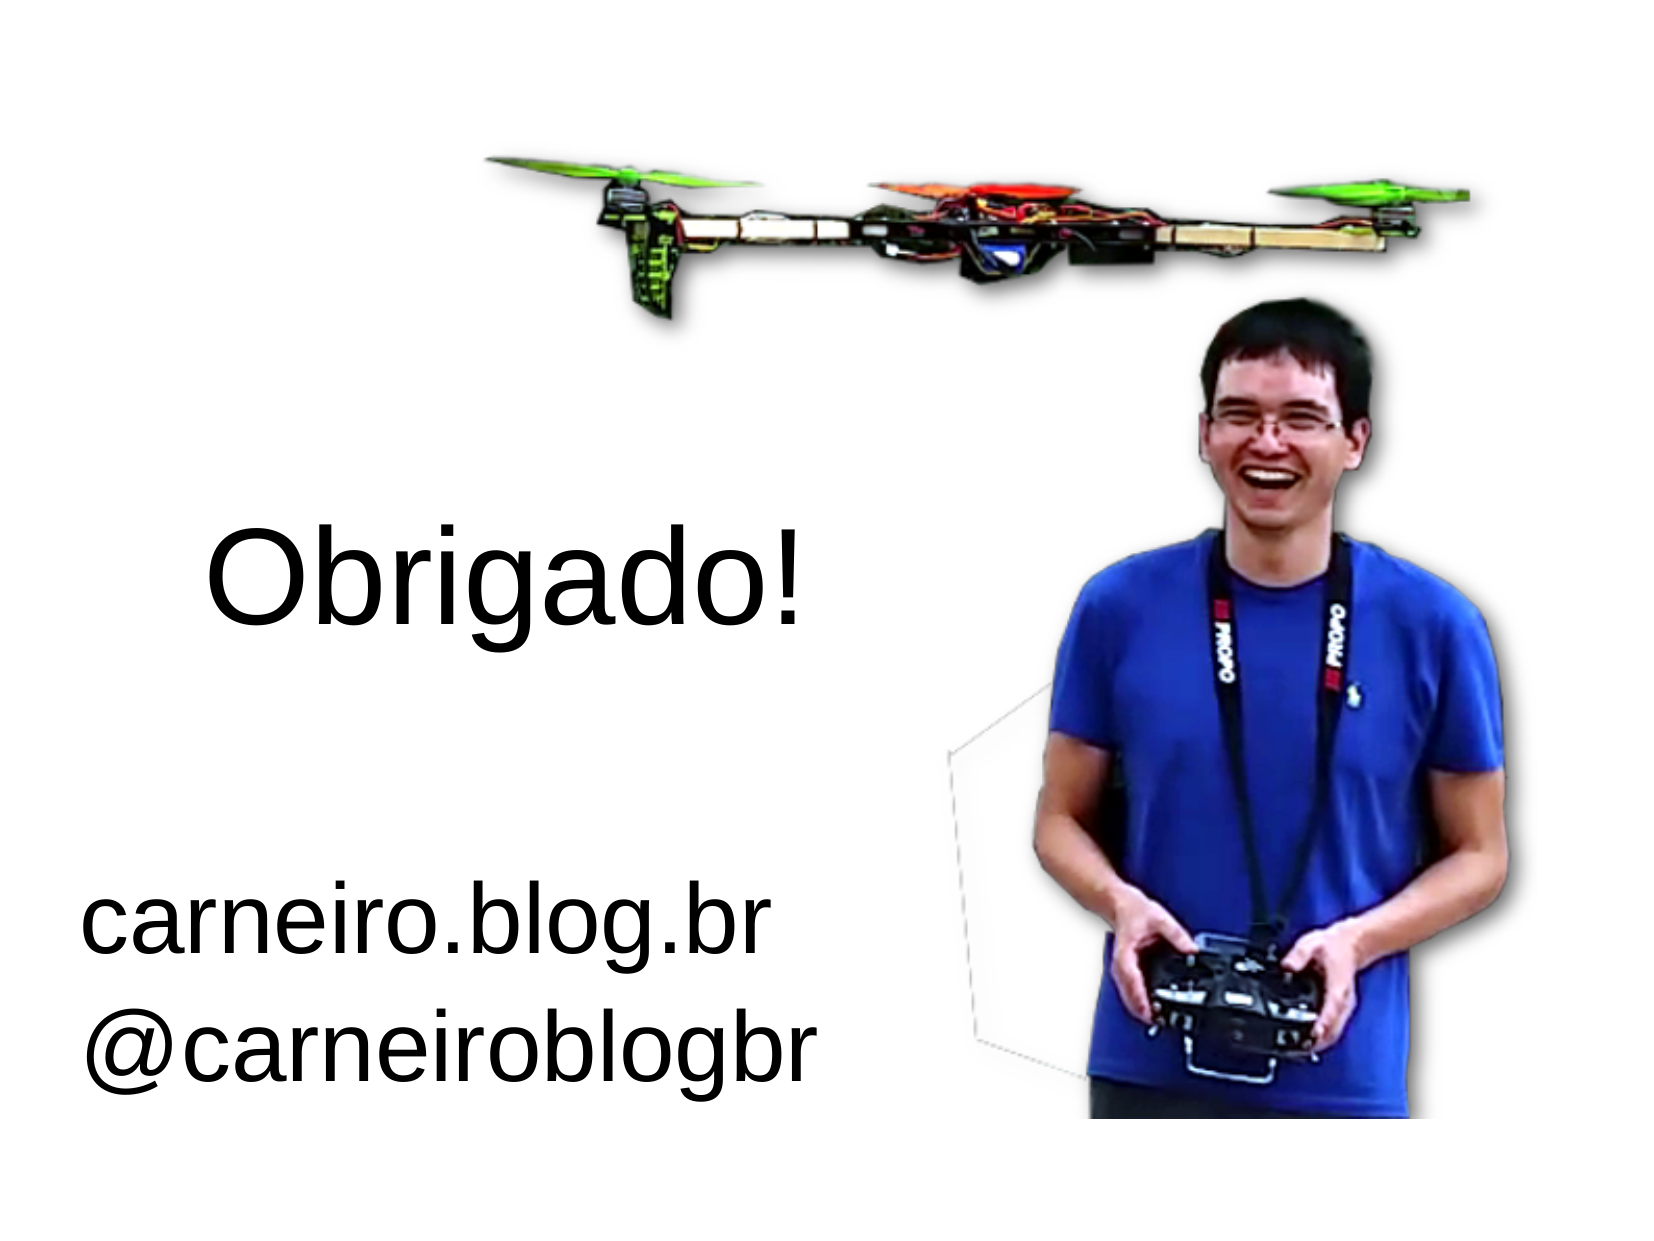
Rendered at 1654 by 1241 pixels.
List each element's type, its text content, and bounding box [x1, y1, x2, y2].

text_box @carneiroblogbr [64, 983, 835, 1152]
text_box Obrigado! [188, 492, 470, 661]
picture [470, 52, 1537, 1119]
text_box carneiro.blog.br [64, 856, 470, 983]
